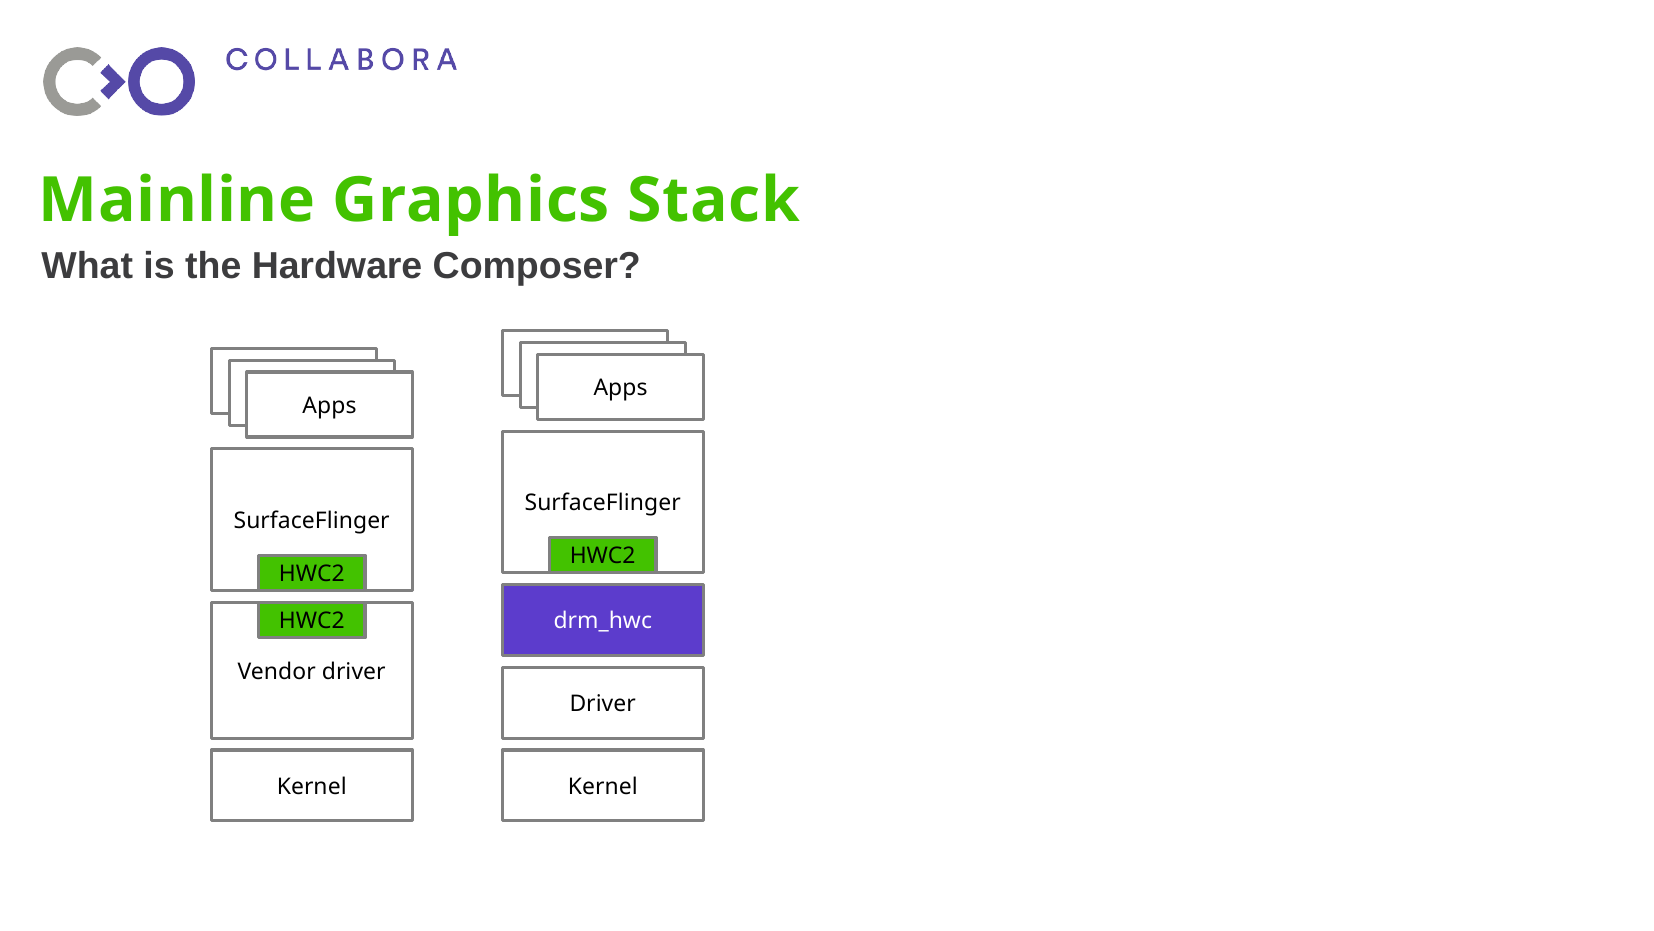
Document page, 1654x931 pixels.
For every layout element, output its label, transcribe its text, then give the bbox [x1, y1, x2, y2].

text_box Driver [502, 667, 704, 739]
text_box SurfaceFlinger [211, 448, 413, 591]
text_box Apps [246, 372, 413, 438]
text_box What is the Hardware Composer? [41, 240, 1614, 290]
text_box Kernel [211, 750, 413, 821]
text_box [502, 330, 686, 408]
picture [43, 47, 457, 116]
text_box Apps [537, 354, 704, 420]
text_box SurfaceFlinger [502, 431, 704, 573]
text_box Vendor driver [211, 602, 413, 739]
text_box drm_hwc [502, 584, 704, 656]
text_box HWC2 [258, 555, 366, 591]
text_box [211, 348, 395, 426]
text_box HWC2 [258, 602, 366, 638]
text_box Kernel [502, 750, 704, 821]
title Mainline Graphics Stack [38, 159, 1614, 216]
text_box HWC2 [549, 537, 657, 573]
